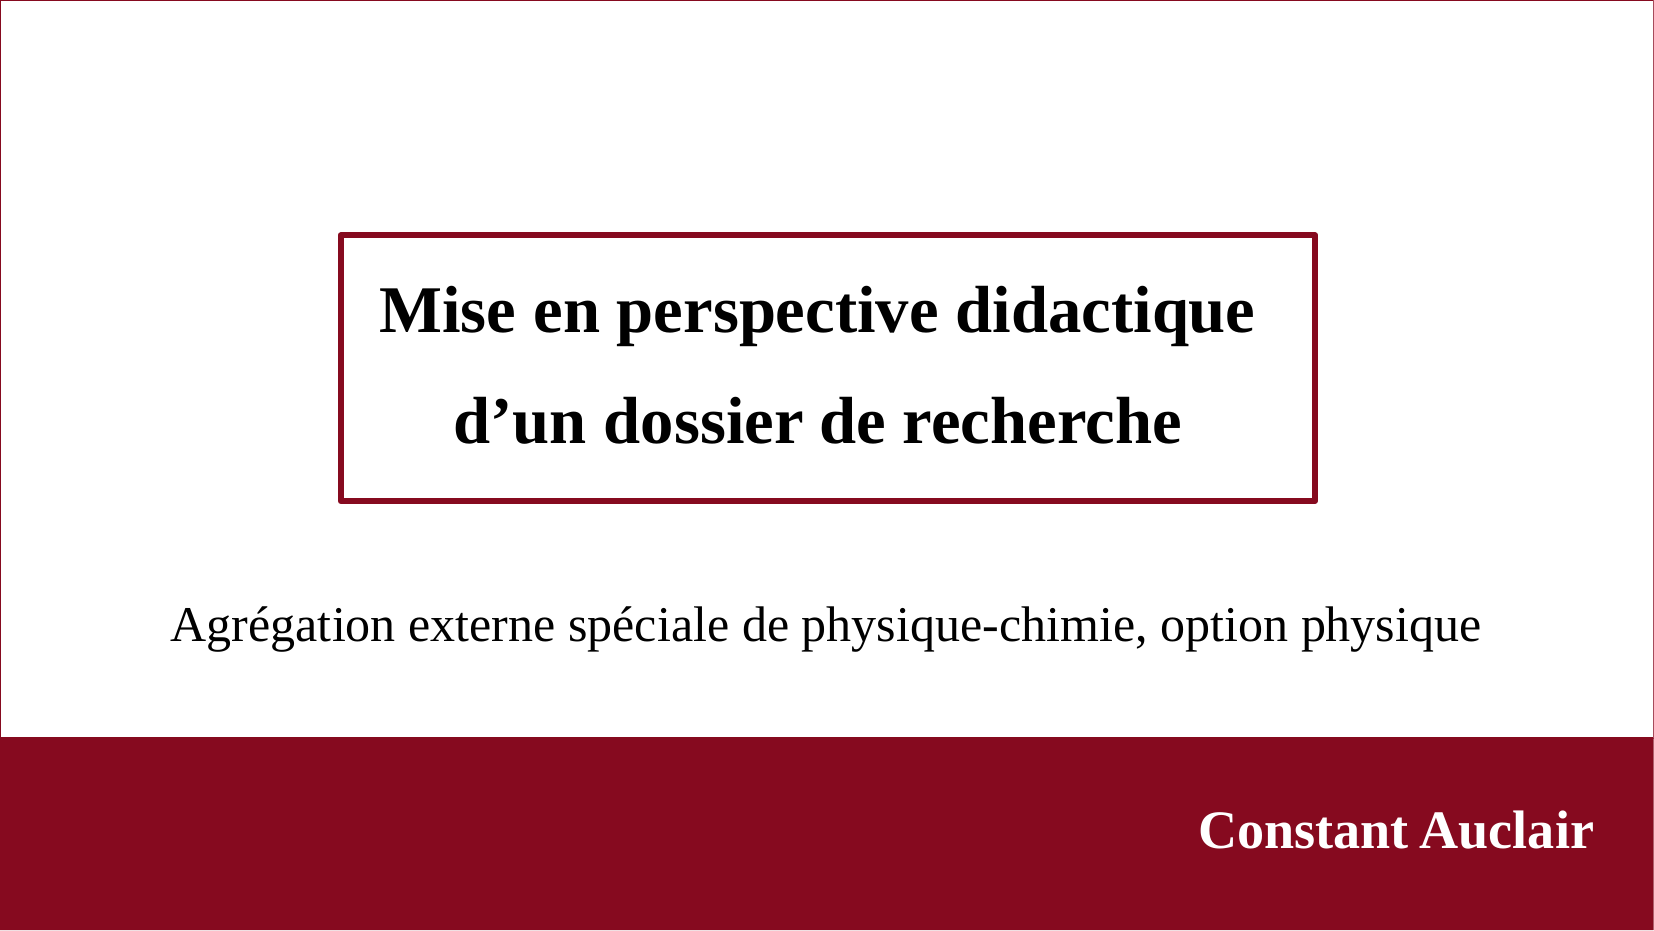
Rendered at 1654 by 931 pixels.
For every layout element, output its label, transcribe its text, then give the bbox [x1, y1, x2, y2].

subtitle Constant Auclair [59, 708, 1595, 931]
title Mise en perspective didactique d’un dossier de recherche Agrégation externe spéciale de physique-chimie, option physique [344, 238, 1312, 498]
title Mise en perspective didactique d’un dossier de recherche Agrégation externe spéciale de physique-chimie, option physique [59, 236, 1595, 653]
